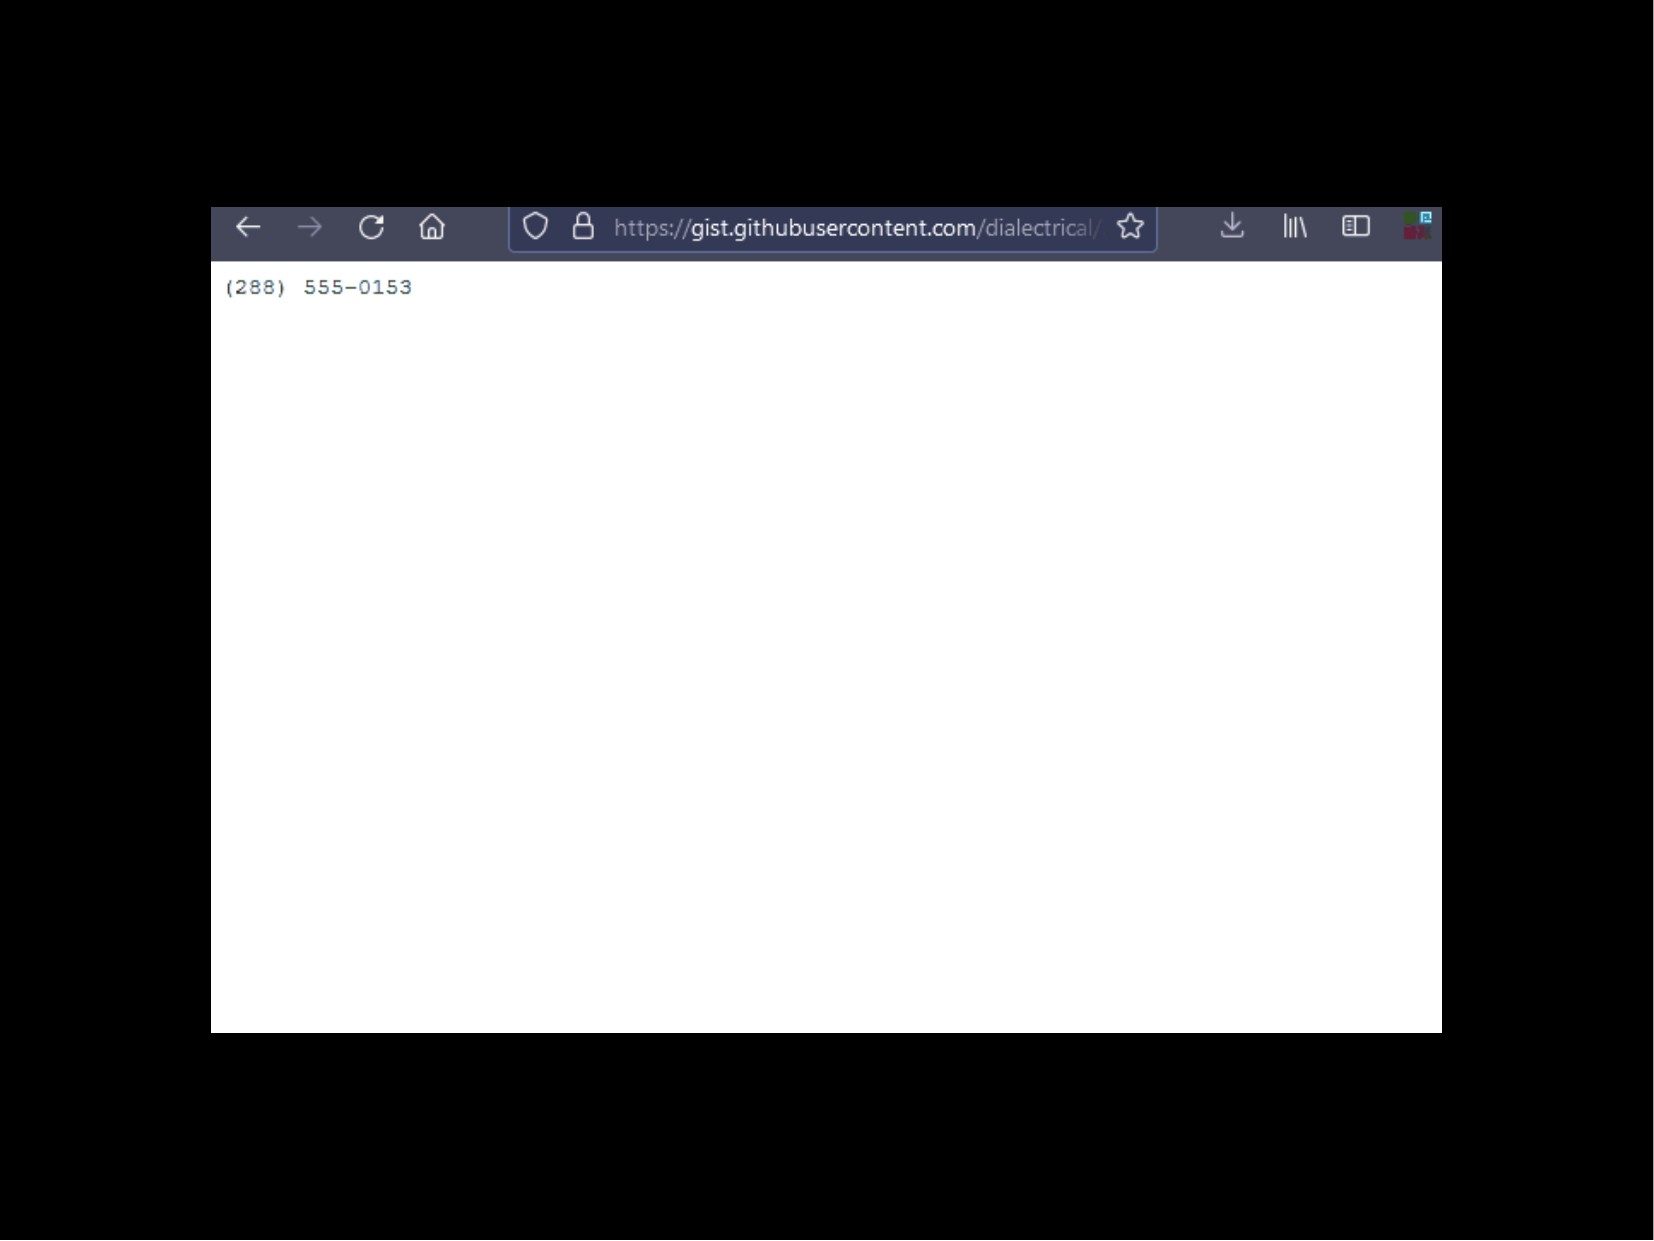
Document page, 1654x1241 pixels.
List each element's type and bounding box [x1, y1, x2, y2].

picture [211, 207, 1442, 1033]
